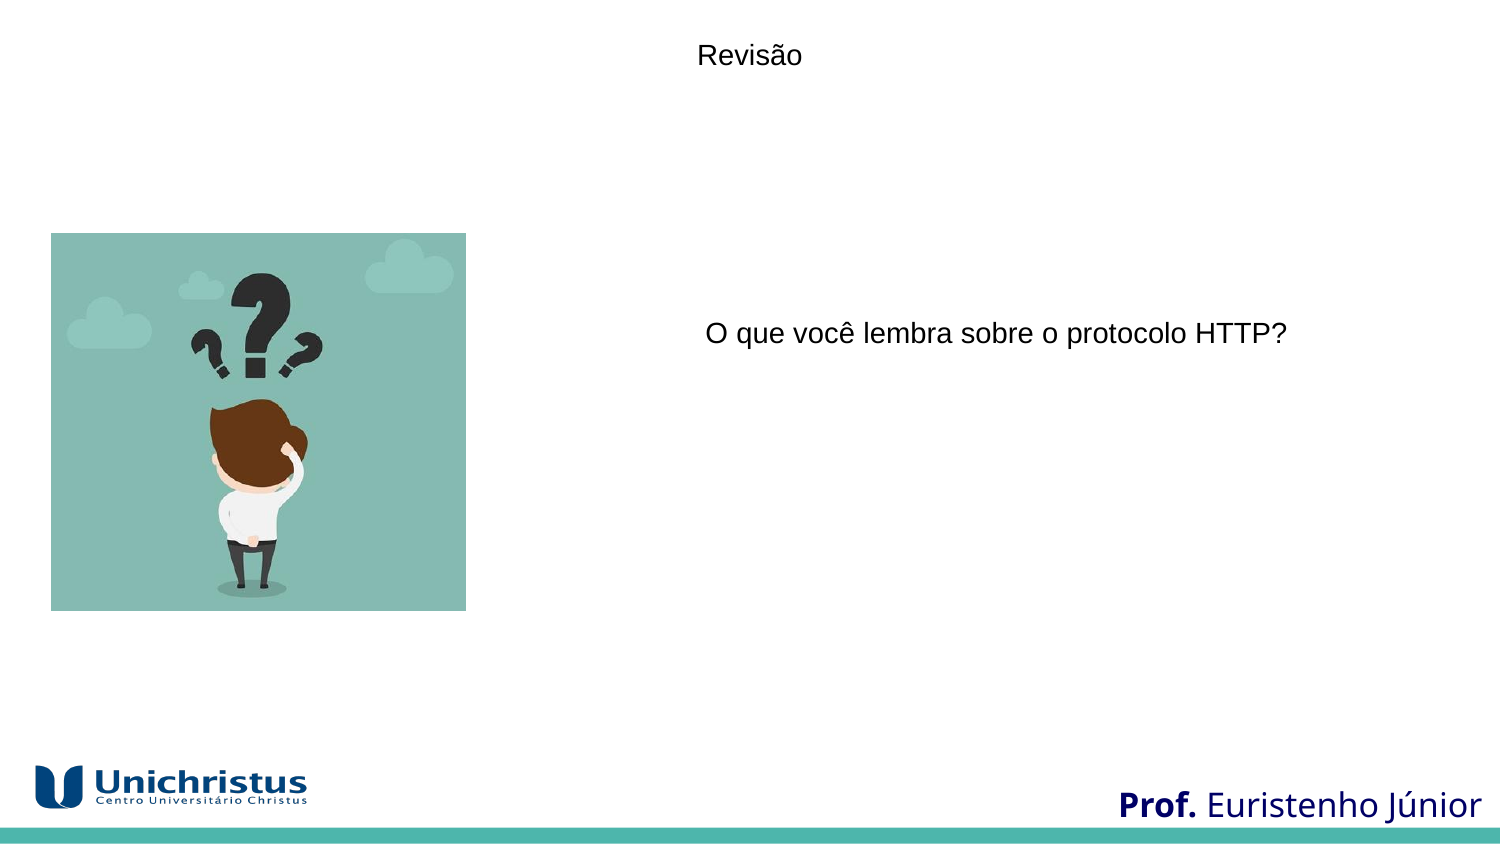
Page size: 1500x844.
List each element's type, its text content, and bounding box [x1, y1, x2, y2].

picture [31, 763, 311, 810]
list O que você lembra sobre o protocolo HTTP? [544, 152, 1449, 750]
text_box Prof. Euristenho Júnior [1103, 773, 1500, 829]
picture [51, 233, 466, 611]
title Revisão [51, 20, 1449, 137]
